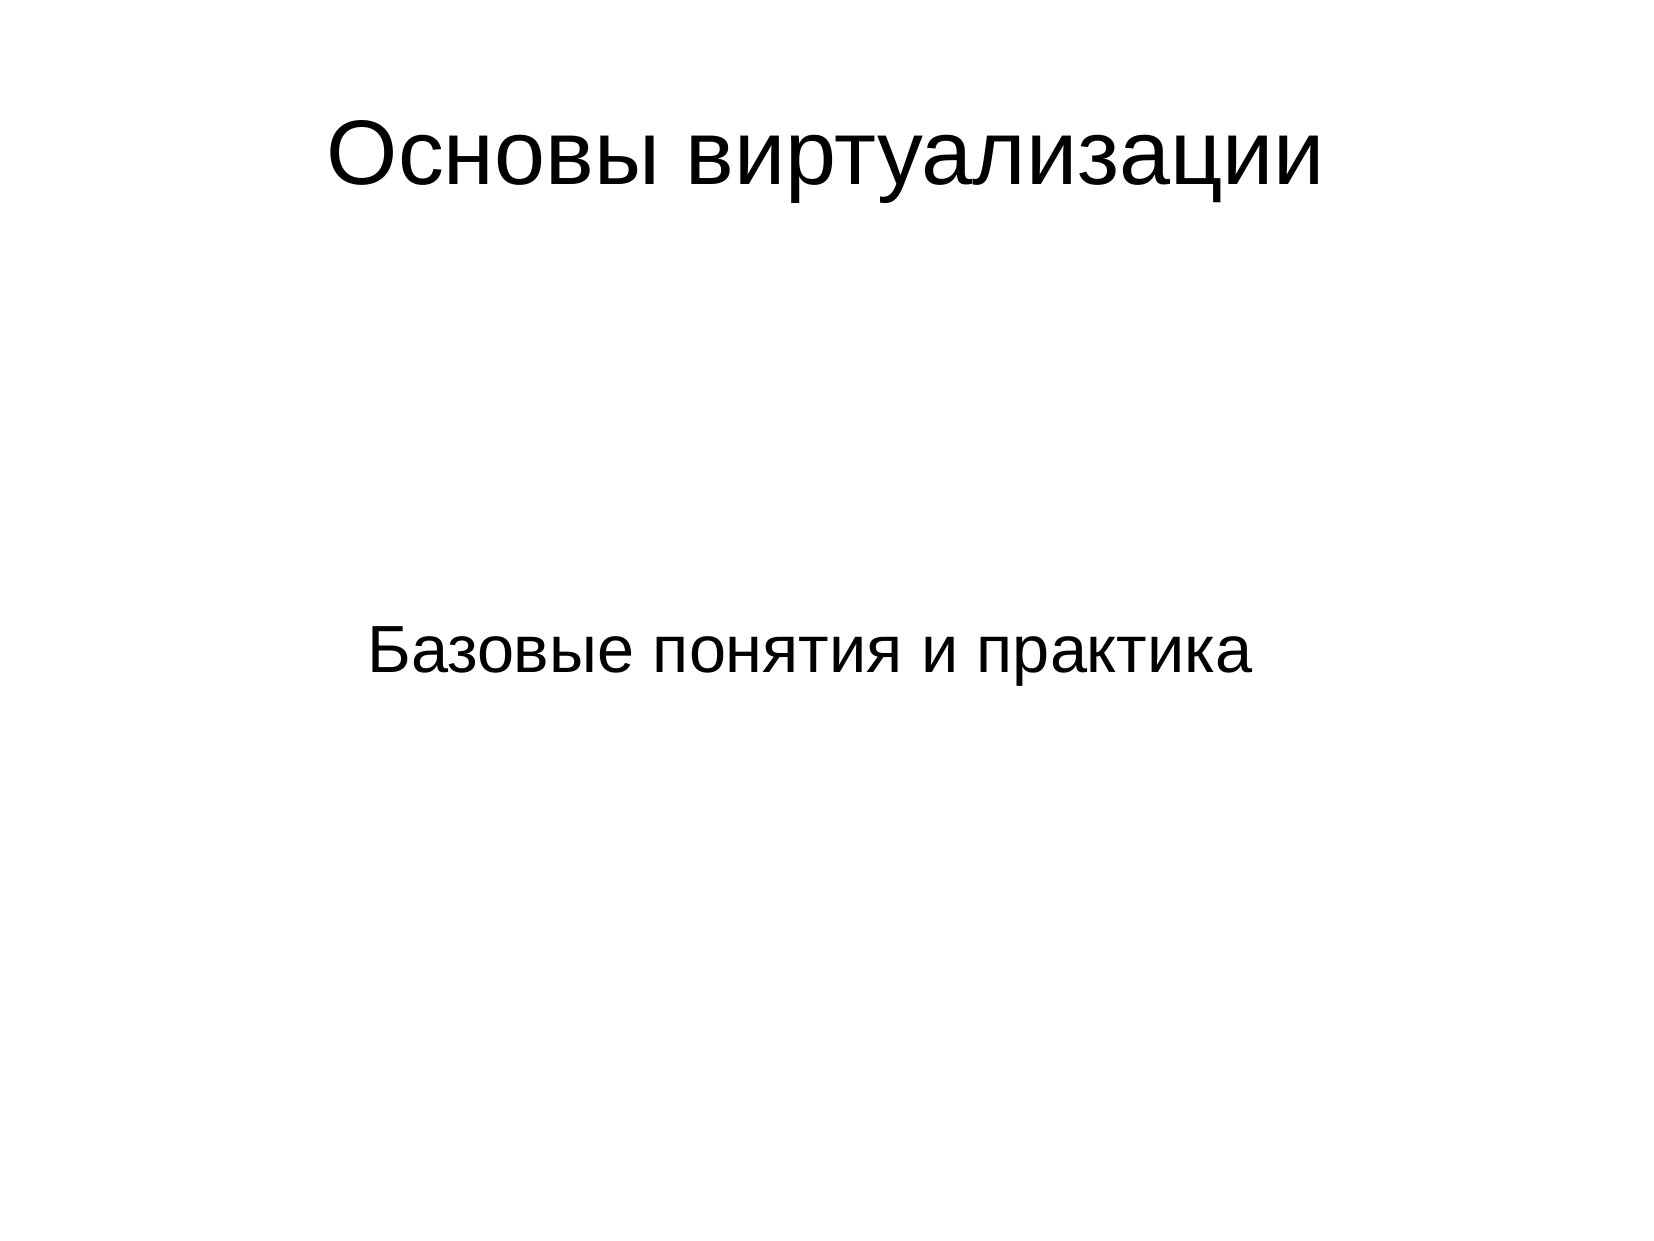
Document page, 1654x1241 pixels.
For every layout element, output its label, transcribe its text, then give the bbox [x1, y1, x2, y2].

subtitle Базовые понятия и практика [82, 290, 1538, 1010]
title Основы виртуализации [82, 49, 1571, 257]
